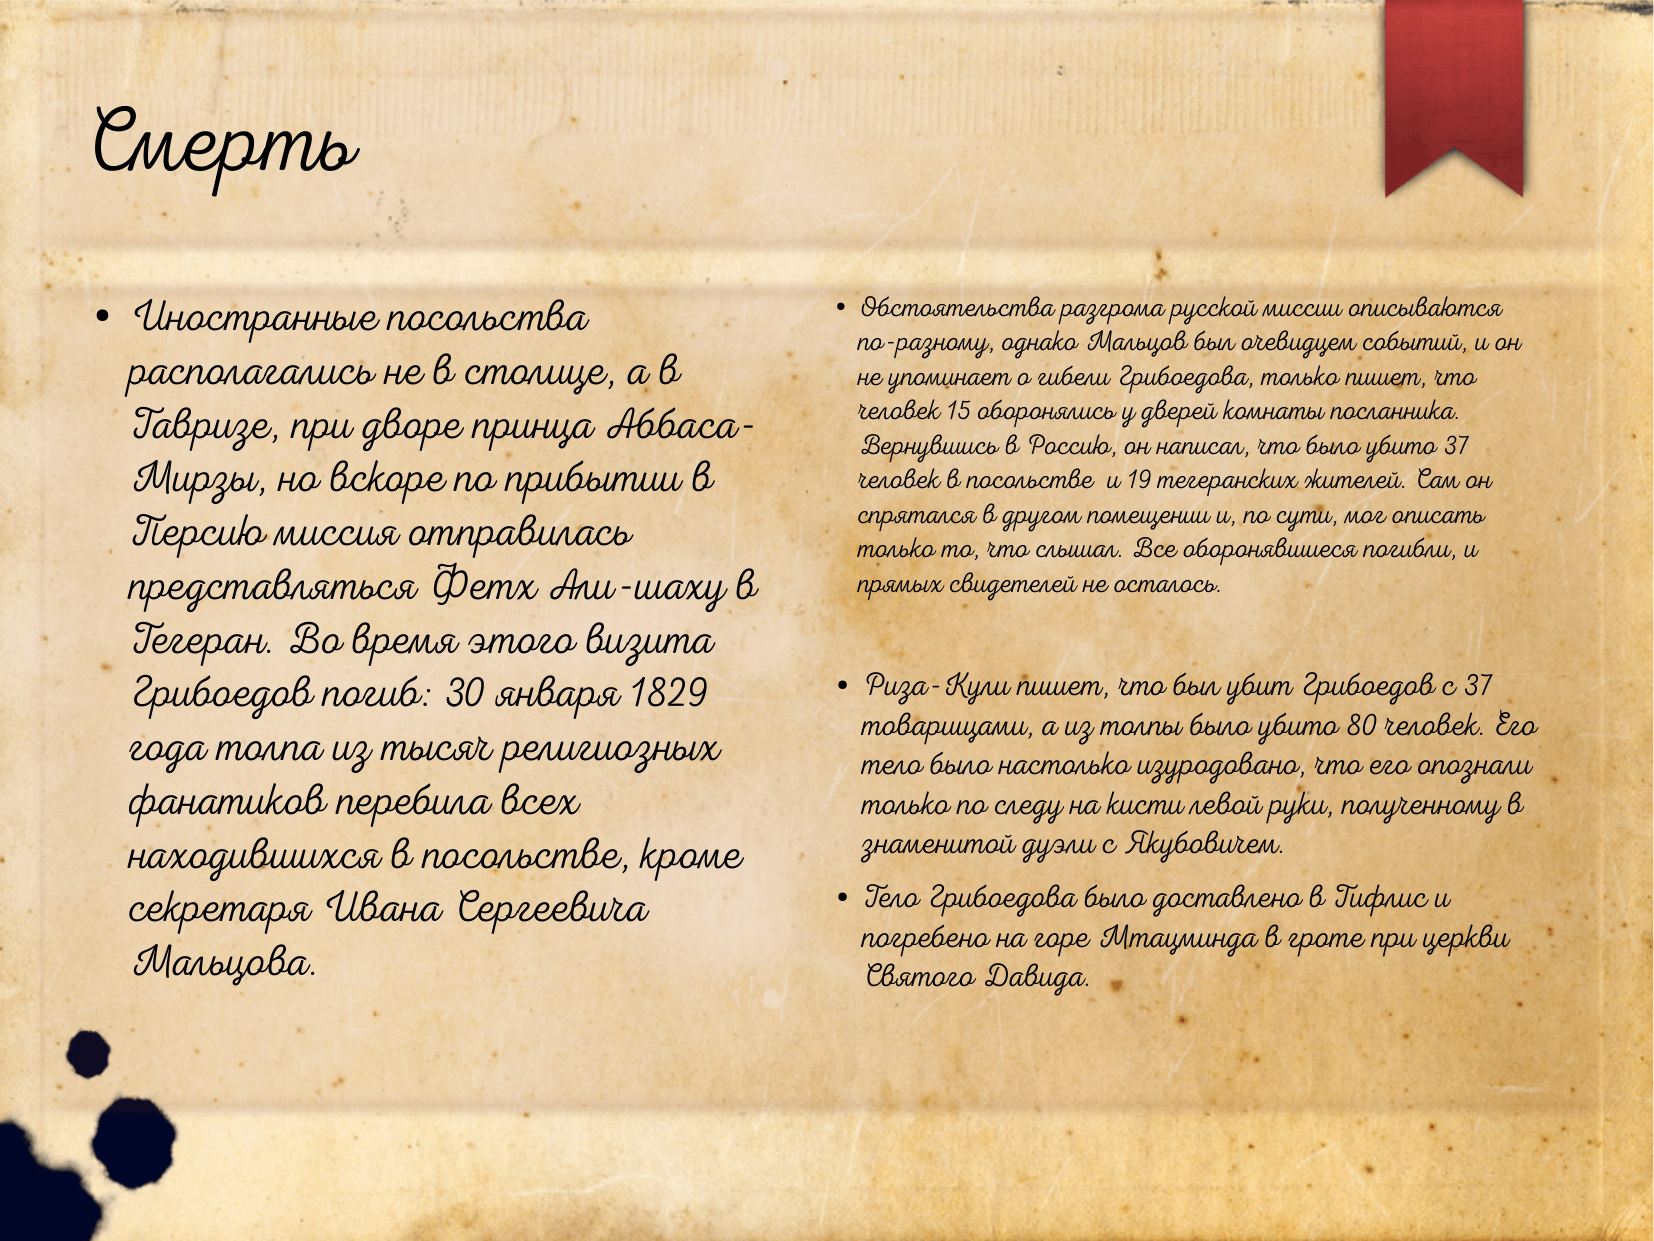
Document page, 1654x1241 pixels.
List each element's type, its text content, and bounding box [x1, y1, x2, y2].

title Смерть [82, 49, 1347, 237]
list Обстоятельства разгрома русской миссии описываются по-разному, однако Мальцов был очевидцем событий, и он не упоминает о гибели Грибоедова, только пишет, что человек 15 оборонялись у дверей комнаты посланника. Вернувшись в Россию, он написал, что было убито 37 человек в посольстве и 19 тегеранских жителей. Сам он спрятался в другом помещении и, по сути, мог описать только то, что слышал. Все оборонявшиеся погибли, и прямых свидетелей не осталось. [828, 290, 1539, 634]
picture [0, 0, 1654, 1241]
list Риза-Кули пишет, что был убит Грибоедов с 37 товарищами, а из толпы было убито 80 человек. Его тело было настолько изуродовано, что его опознали только по следу на кисти левой руки, полученному в знаменитой дуэли с Якубовичем. Тело Грибоедова было доставлено в Тифлис и погребено на горе Мтацминда в гроте при церкви Святого Давида. [828, 665, 1539, 1009]
list Иностранные посольства располагались не в столице, а в Тавризе, при дворе принца Аббаса-Мирзы, но вскоре по прибытии в Персию миссия отправилась представляться Фетх Али-шаху в Тегеран. Во время этого визита Грибоедов погиб: 30 января 1829 года толпа из тысяч религиозных фанатиков перебила всех находившихся в посольстве, кроме секретаря Ивана Сергеевича Мальцова. [82, 290, 793, 1010]
